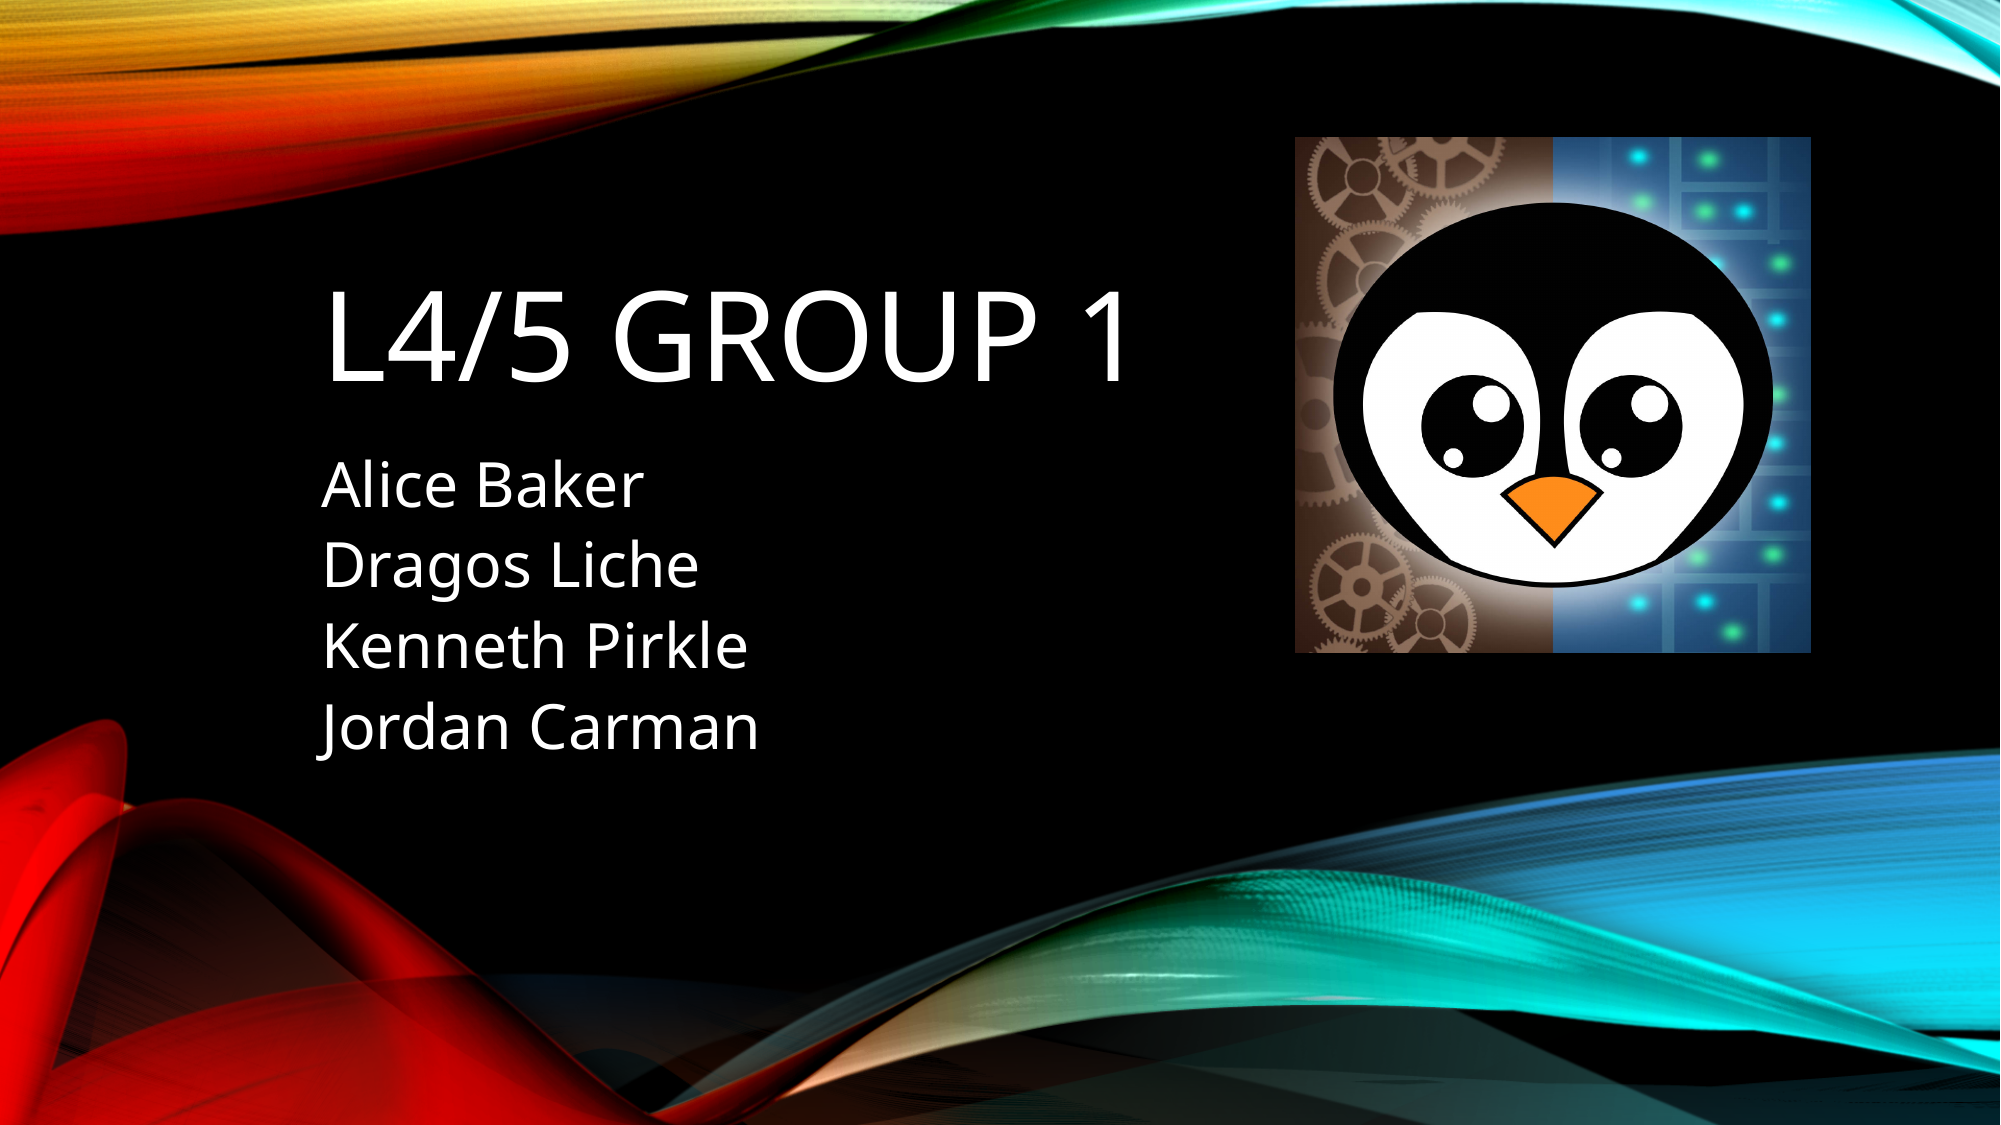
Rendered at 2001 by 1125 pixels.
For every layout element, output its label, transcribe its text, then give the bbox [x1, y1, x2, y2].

subtitle Alice Baker Dragos Liche Kenneth Pirkle Jordan Carman [306, 451, 1857, 684]
title L4/5 Group 1 [306, 116, 1857, 417]
picture [1295, 137, 1811, 653]
